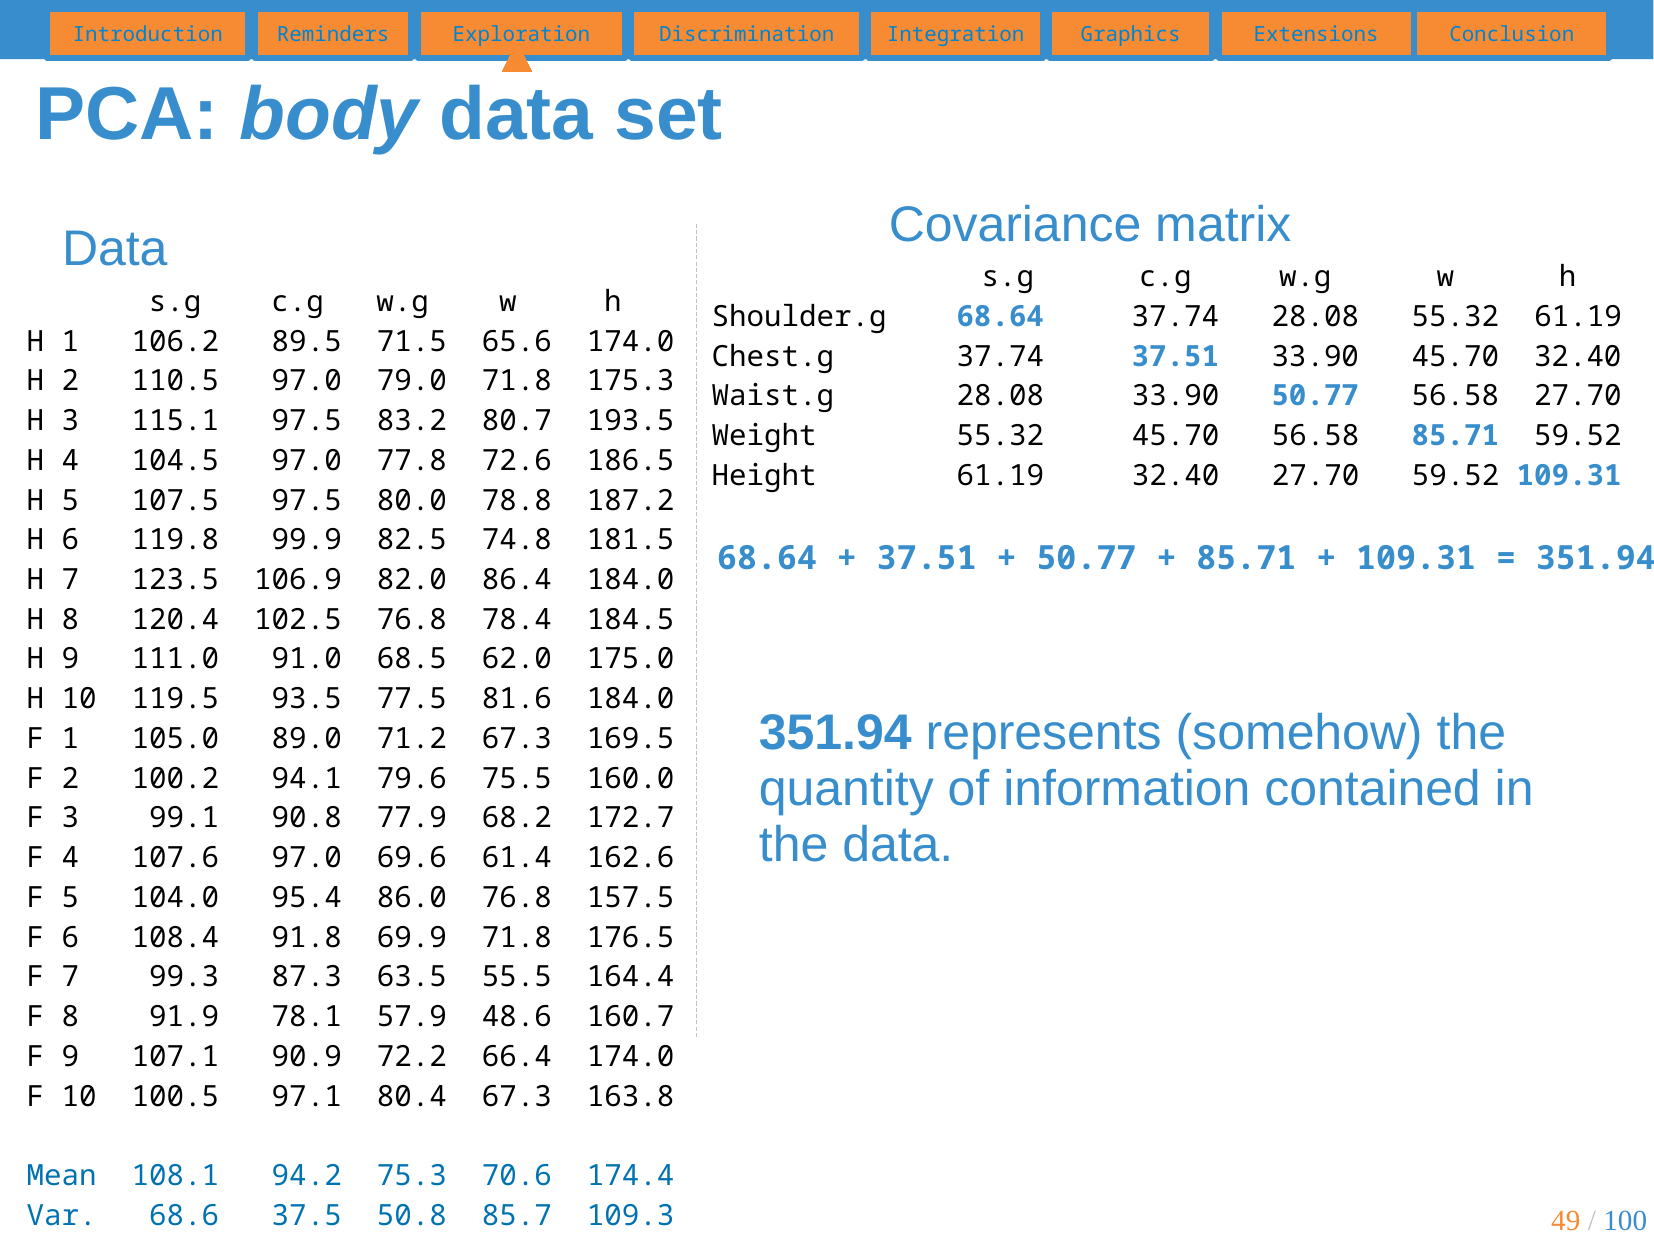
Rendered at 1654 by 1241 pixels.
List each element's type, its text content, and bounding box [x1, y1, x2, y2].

text_box Covariance matrix [874, 189, 1418, 260]
text_box s.g c.g w.g w h Shoulder.g 68.64 37.74 28.08 55.32 61.19 Chest.g 37.74 37.51 33.90 45.70 32.40 Waist.g 28.08 33.90 50.77 56.58 27.70 Weight 55.32 45.70 56.58 85.71 59.52 Height 61.19 32.40 27.70 59.52 109.31 68.64 + 37.51 + 50.77 + 85.71 + 109.31 = 351.94 [696, 248, 1654, 547]
text_box 351.94 represents (somehow) the quantity of information contained in the data. [744, 696, 1560, 935]
text_box Data [47, 212, 591, 284]
text_box s.g c.g w.g w h H 1 106.2 89.5 71.5 65.6 174.0 H 2 110.5 97.0 79.0 71.8 175.3 H 3 115.1 97.5 83.2 80.7 193.5 H 4 104.5 97.0 77.8 72.6 186.5 H 5 107.5 97.5 80.0 78.8 187.2 H 6 119.8 99.9 82.5 74.8 181.5 H 7 123.5 106.9 82.0 86.4 184.0 H 8 120.4 102.5 76.8 78.4 184.5 H 9 111.0 91.0 68.5 62.0 175.0 H 10 119.5 93.5 77.5 81.6 184.0 F 1 105.0 89.0 71.2 67.3 169.5 F 2 100.2 94.1 79.6 75.5 160.0 F 3 99.1 90.8 77.9 68.2 172.7 F 4 107.6 97.0 69.6 61.4 162.6 F 5 104.0 95.4 86.0 76.8 157.5 F 6 108.4 91.8 69.9 71.8 176.5 F 7 99.3 87.3 63.5 55.5 164.4 F 8 91.9 78.1 57.9 48.6 160.7 F 9 107.1 90.9 72.2 66.4 174.0 F 10 100.5 97.1 80.4 67.3 163.8 Mean 108.1 94.2 75.3 70.6 174.4 Var. 68.6 37.5 50.8 85.7 109.3 [11, 272, 721, 1134]
title PCA: body data set [35, 61, 1571, 166]
text_box [502, 41, 532, 72]
